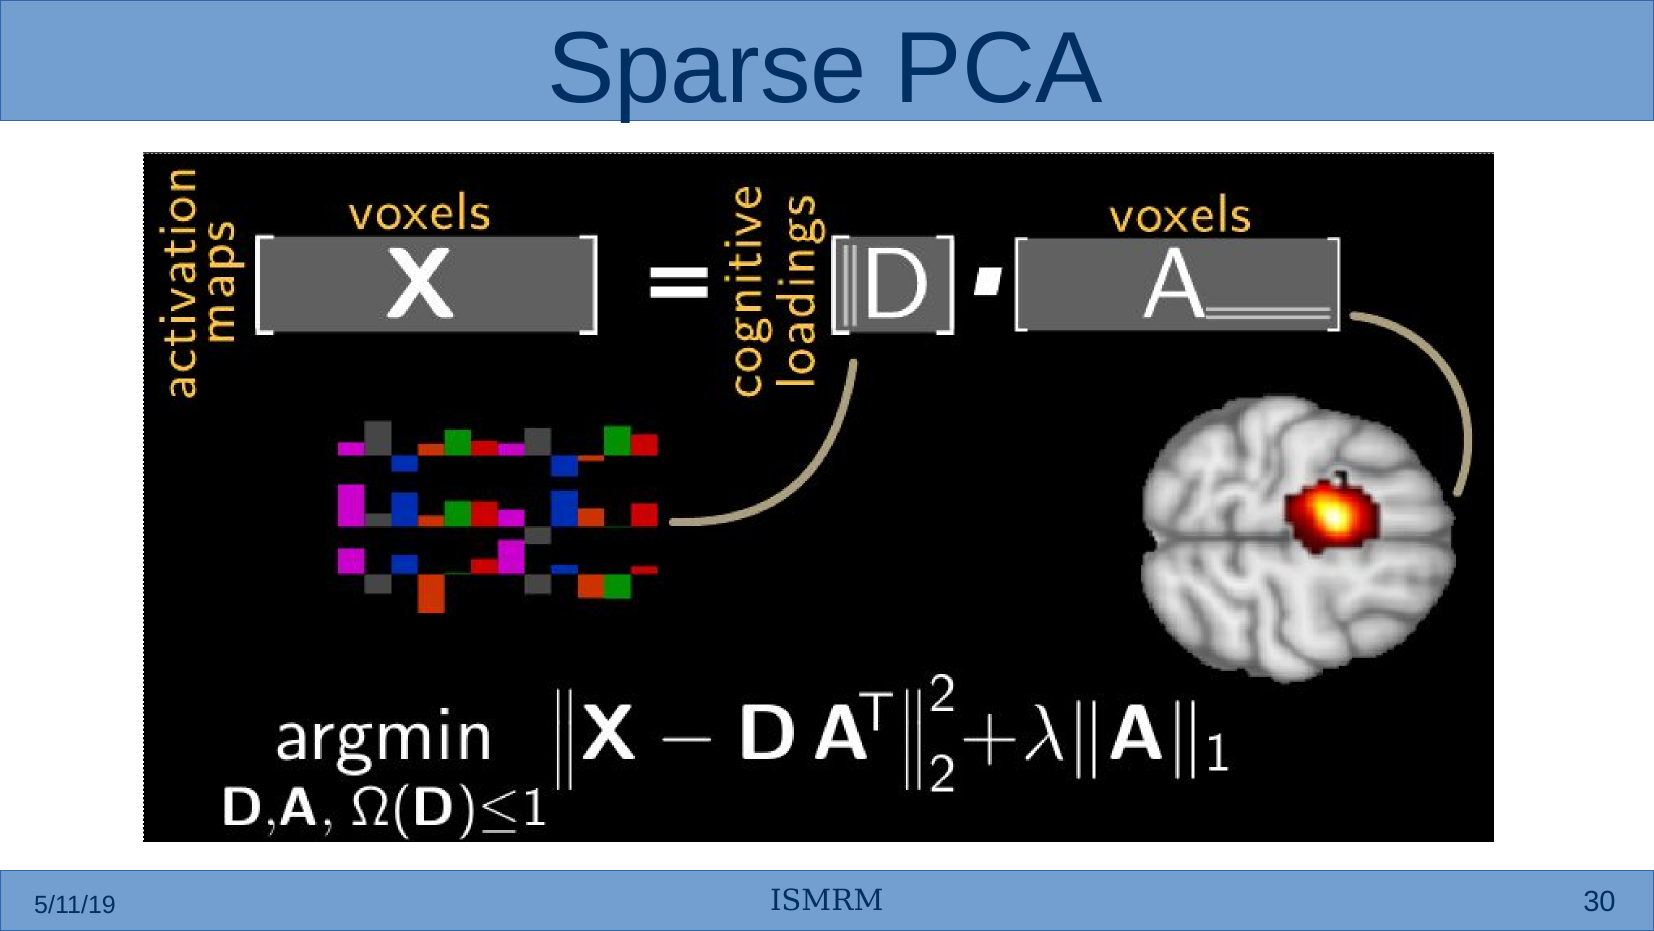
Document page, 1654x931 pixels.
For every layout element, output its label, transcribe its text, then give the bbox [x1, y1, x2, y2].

title Sparse PCA [0, 15, 1651, 121]
picture [143, 152, 1494, 842]
